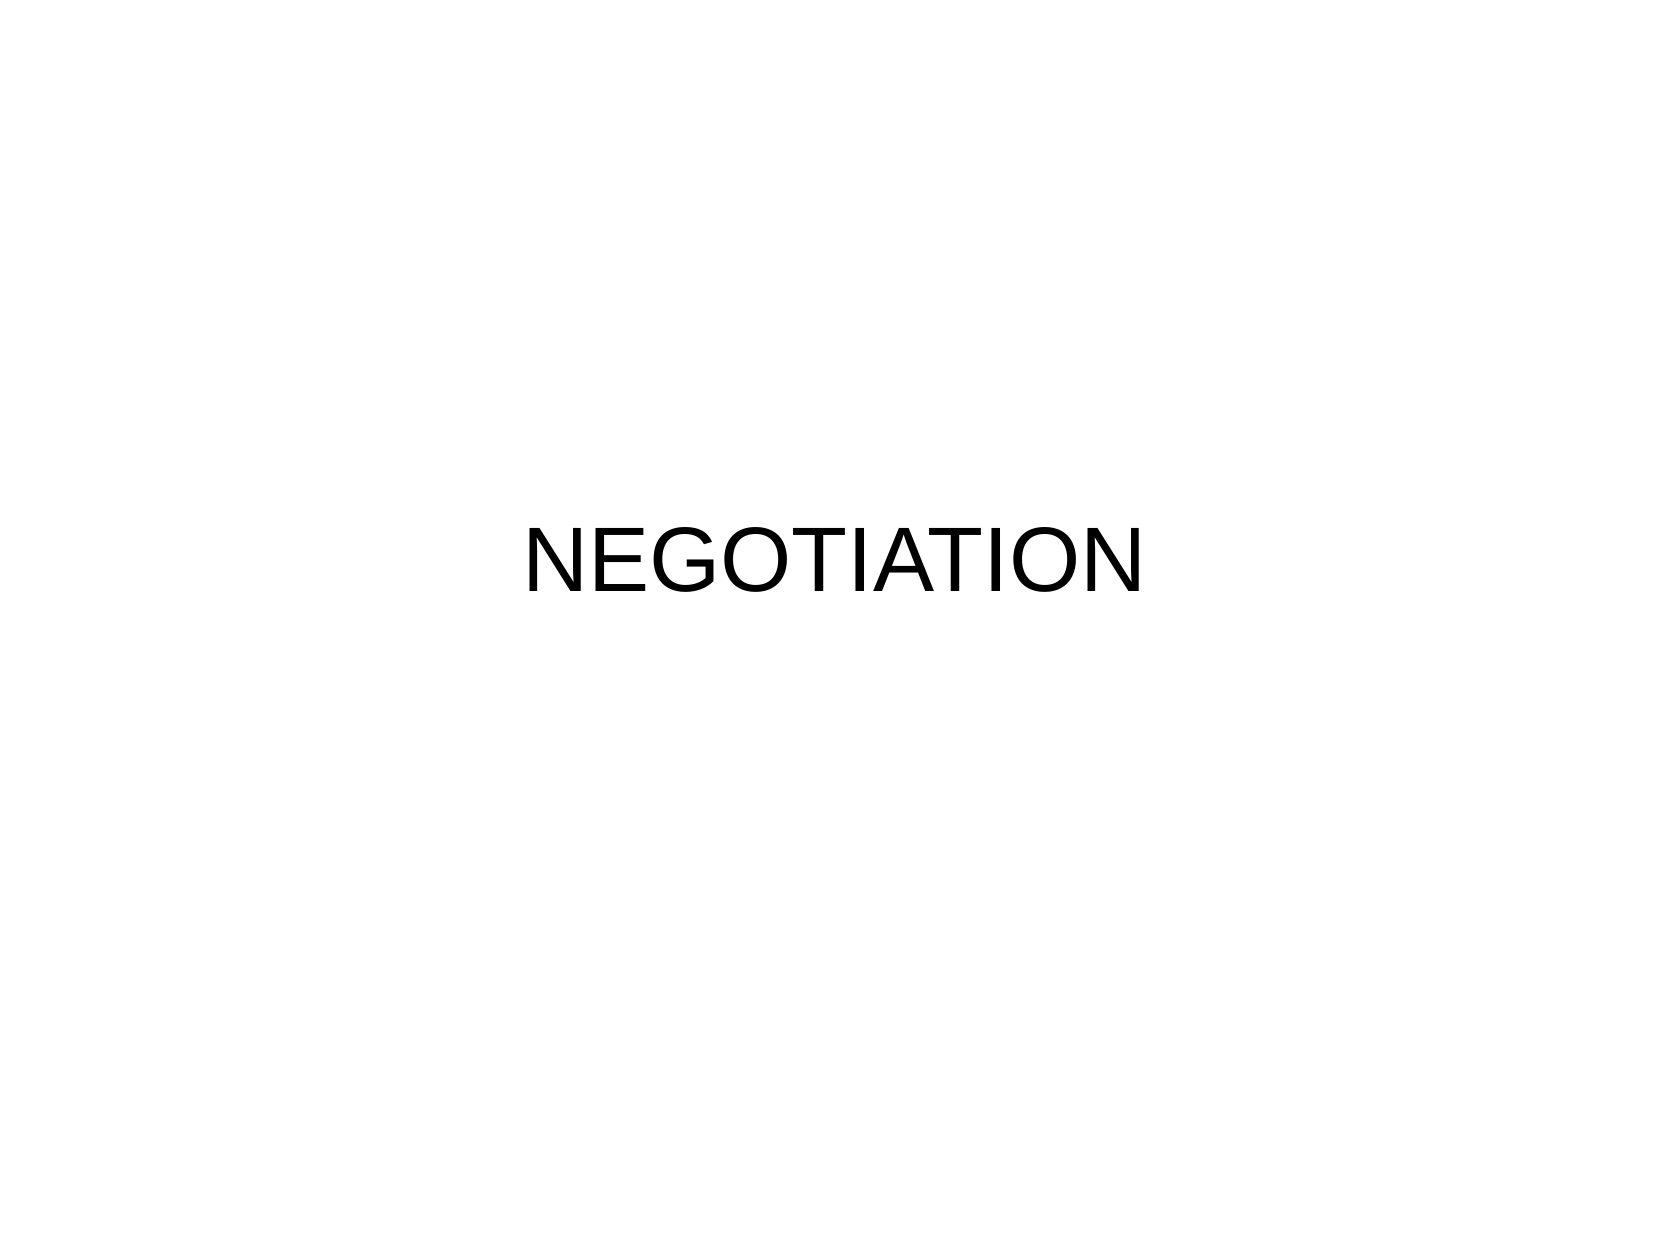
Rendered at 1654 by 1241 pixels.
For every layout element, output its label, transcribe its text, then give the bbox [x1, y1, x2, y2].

title NEGOTIATION [90, 456, 1579, 664]
